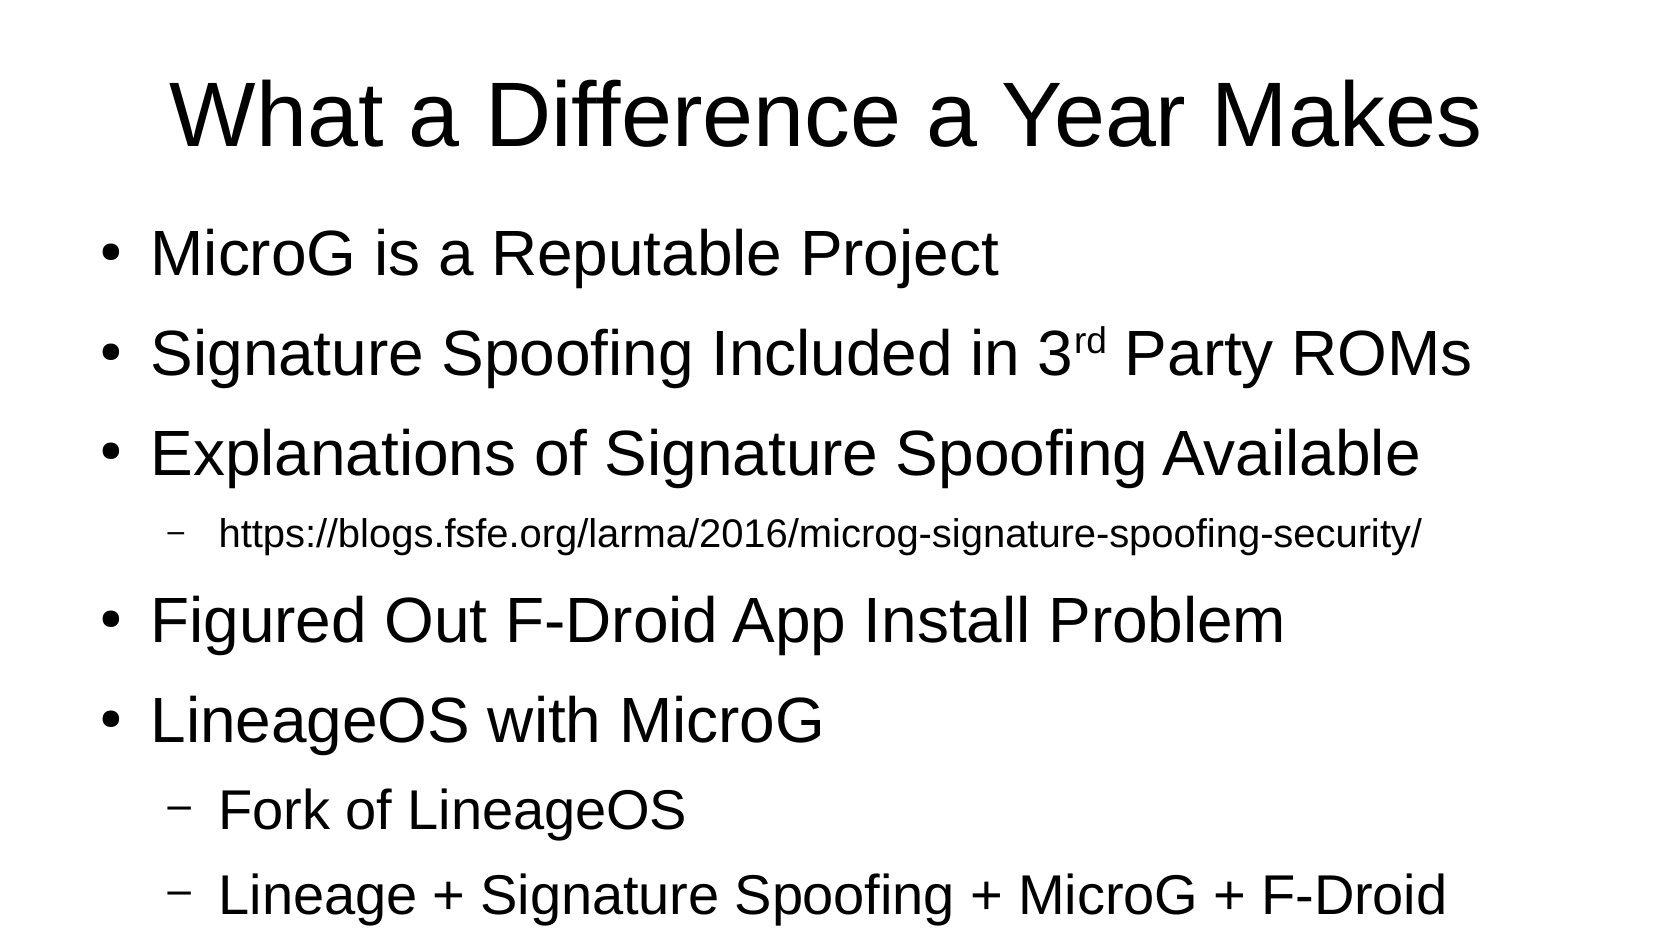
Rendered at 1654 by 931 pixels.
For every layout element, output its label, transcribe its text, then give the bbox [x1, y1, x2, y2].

title What a Difference a Year Makes [82, 37, 1571, 193]
list MicroG is a Reputable Project Signature Spoofing Included in 3rd Party ROMs Explanations of Signature Spoofing Available https://blogs.fsfe.org/larma/2016/microg-signature-spoofing-security/ Figured Out F-Droid App Install Problem LineageOS with MicroG Fork of LineageOS Lineage + Signature Spoofing + MicroG + F-Droid [82, 217, 1571, 931]
